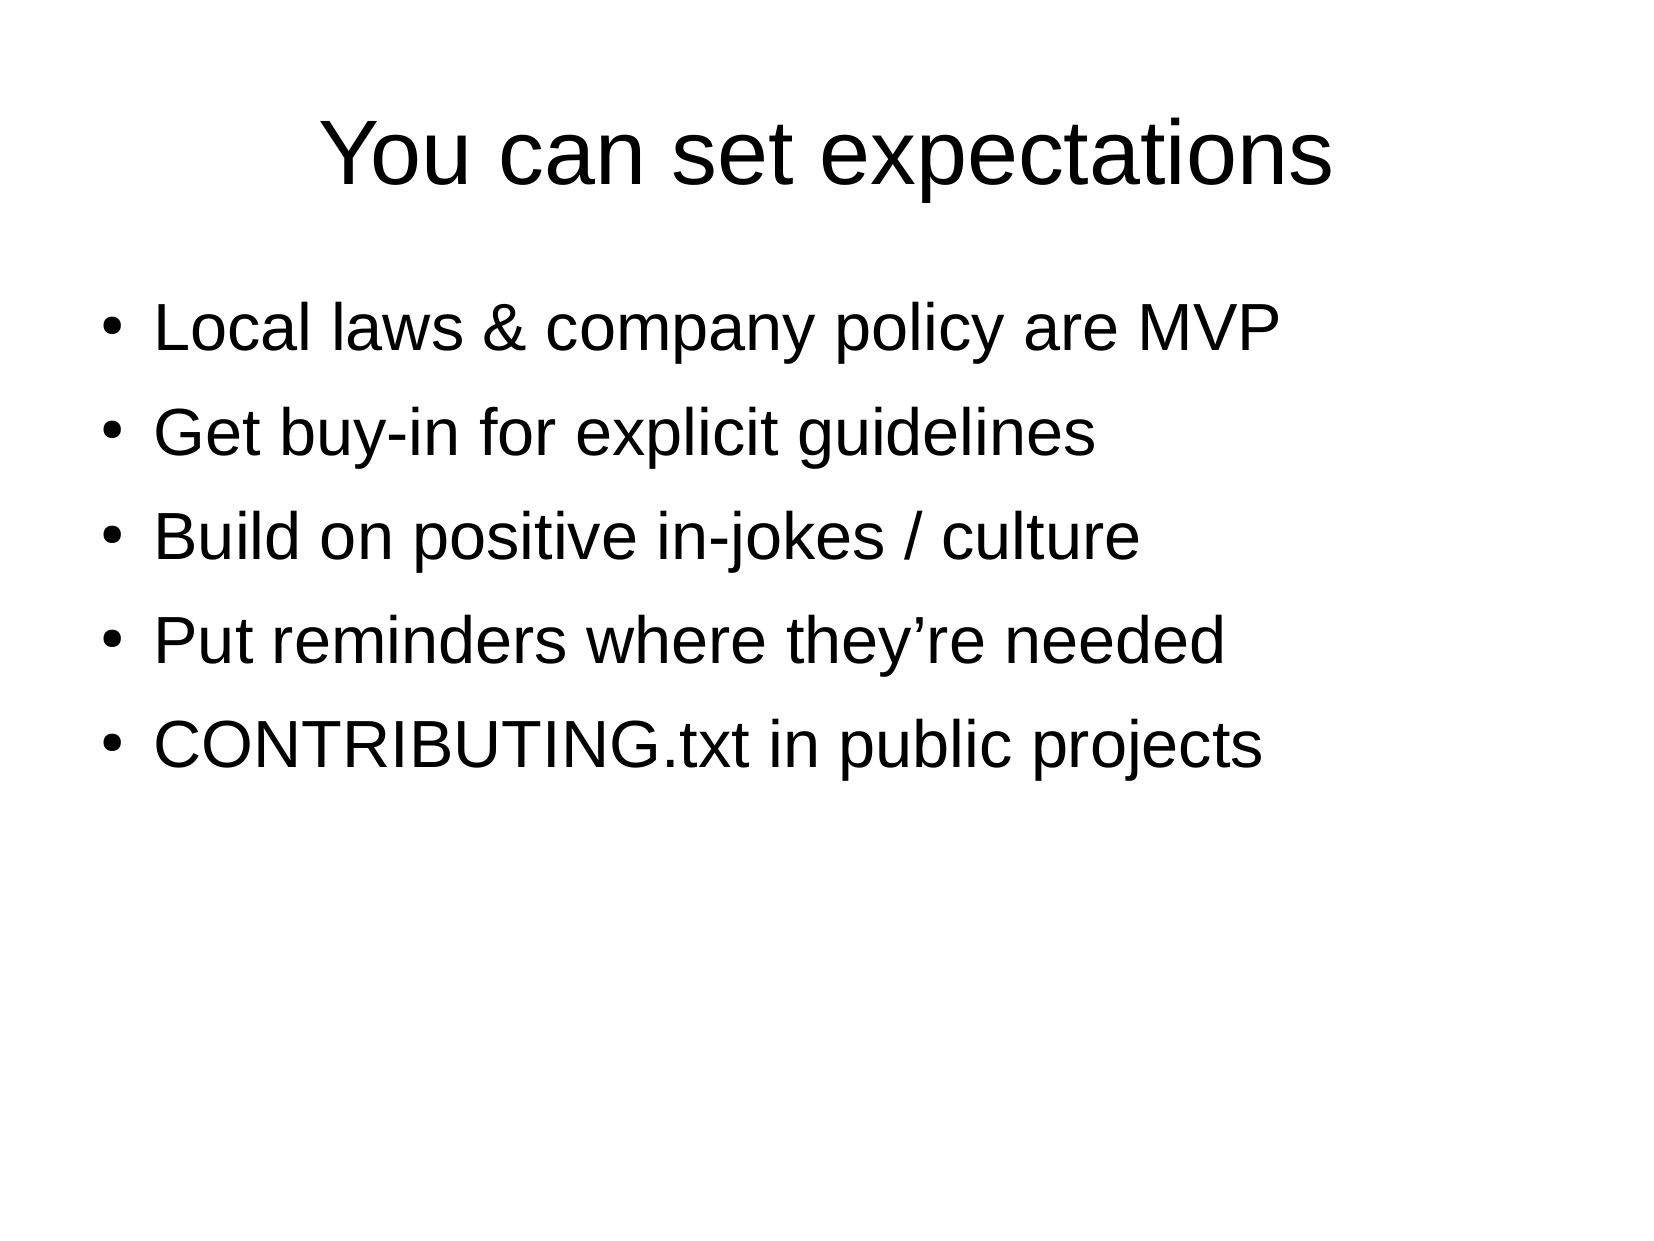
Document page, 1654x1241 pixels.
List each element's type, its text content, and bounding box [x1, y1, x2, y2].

title You can set expectations [82, 49, 1571, 257]
list Local laws & company policy are MVP Get buy-in for explicit guidelines Build on positive in-jokes / culture Put reminders where they’re needed CONTRIBUTING.txt in public projects [82, 290, 1571, 1010]
